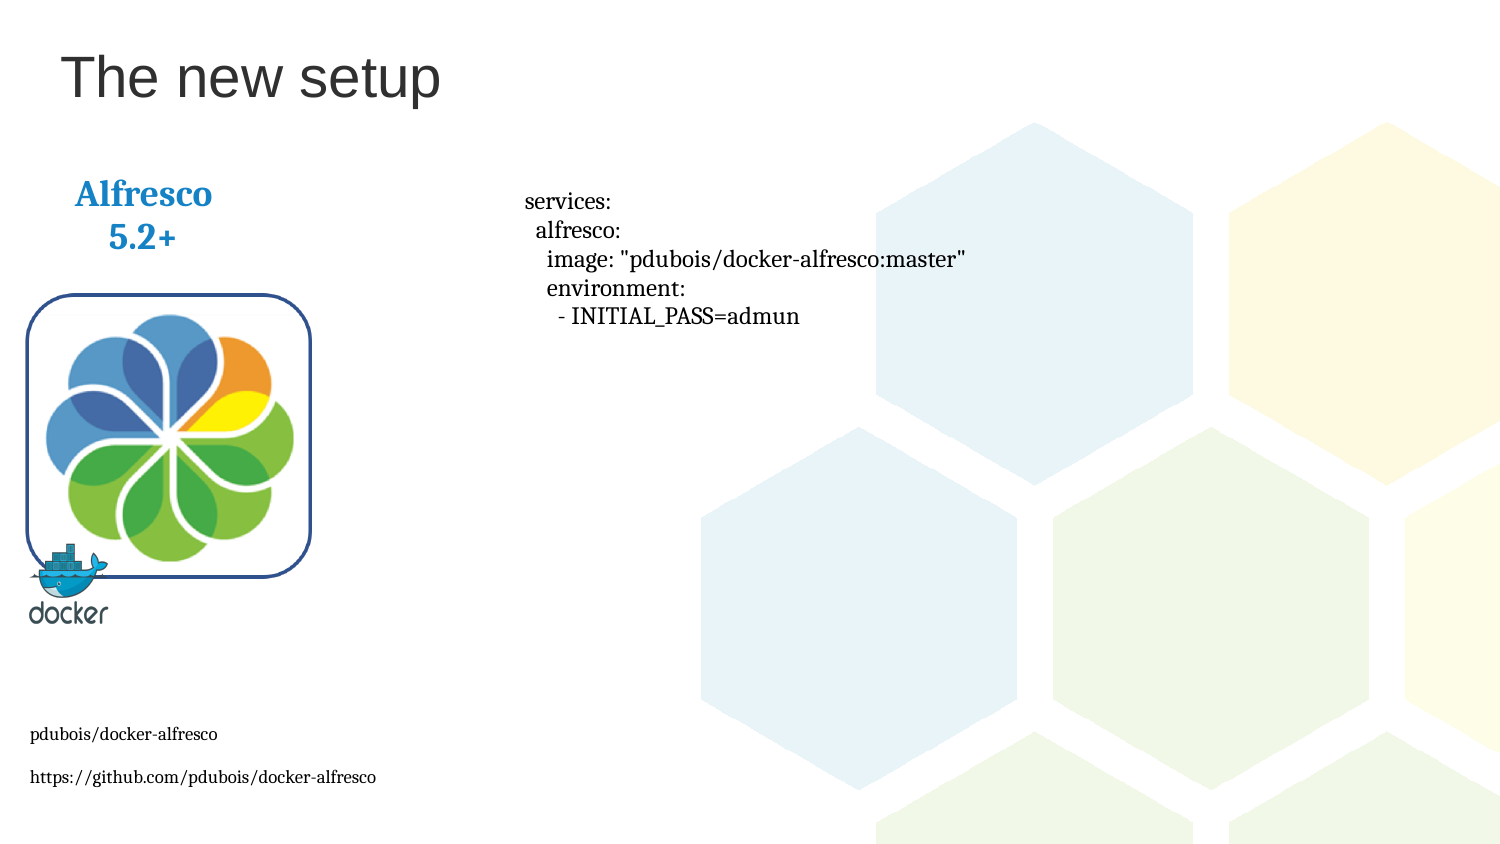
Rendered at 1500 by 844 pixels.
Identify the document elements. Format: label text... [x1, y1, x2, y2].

picture [0, 0, 1500, 844]
text_box services: alfresco: image: "pdubois/docker-alfresco:master" environment: - INITIAL_PASS=admun [510, 180, 1396, 383]
text_box pdubois/docker-alfresco https://github.com/pdubois/docker-alfresco [15, 715, 466, 796]
text_box Alfresco 5.2+ [60, 165, 271, 267]
title The new setup [45, 24, 1443, 118]
